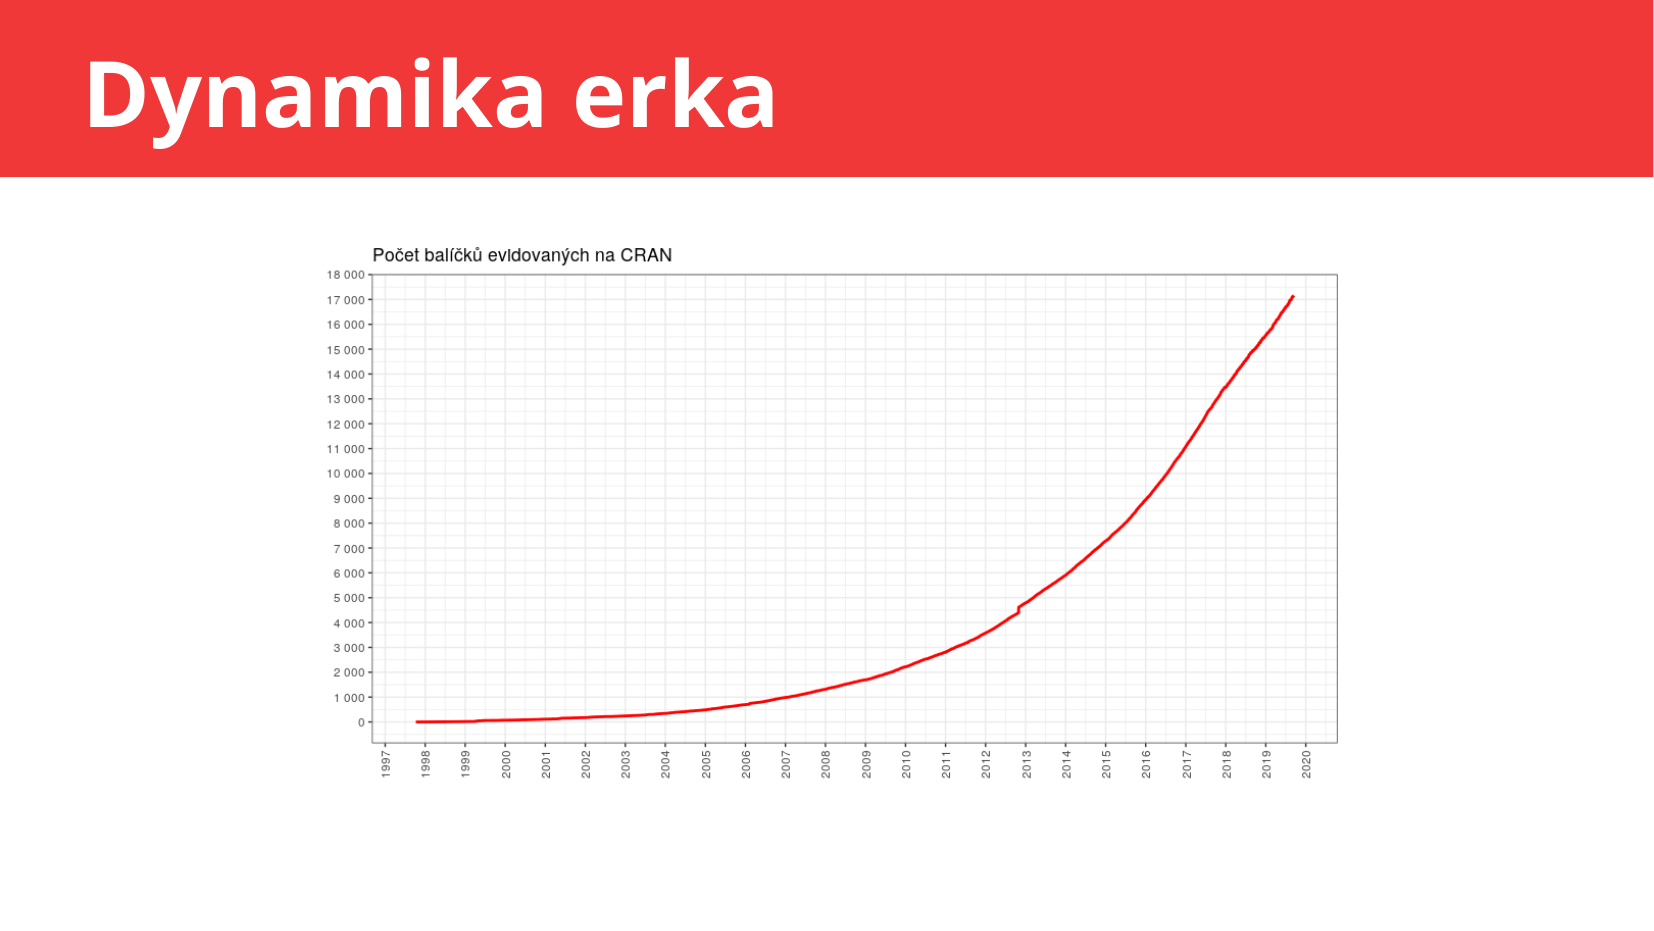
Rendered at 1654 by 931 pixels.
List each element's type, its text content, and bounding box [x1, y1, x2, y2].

title Dynamika erka [82, 14, 1571, 171]
picture [300, 241, 1345, 805]
